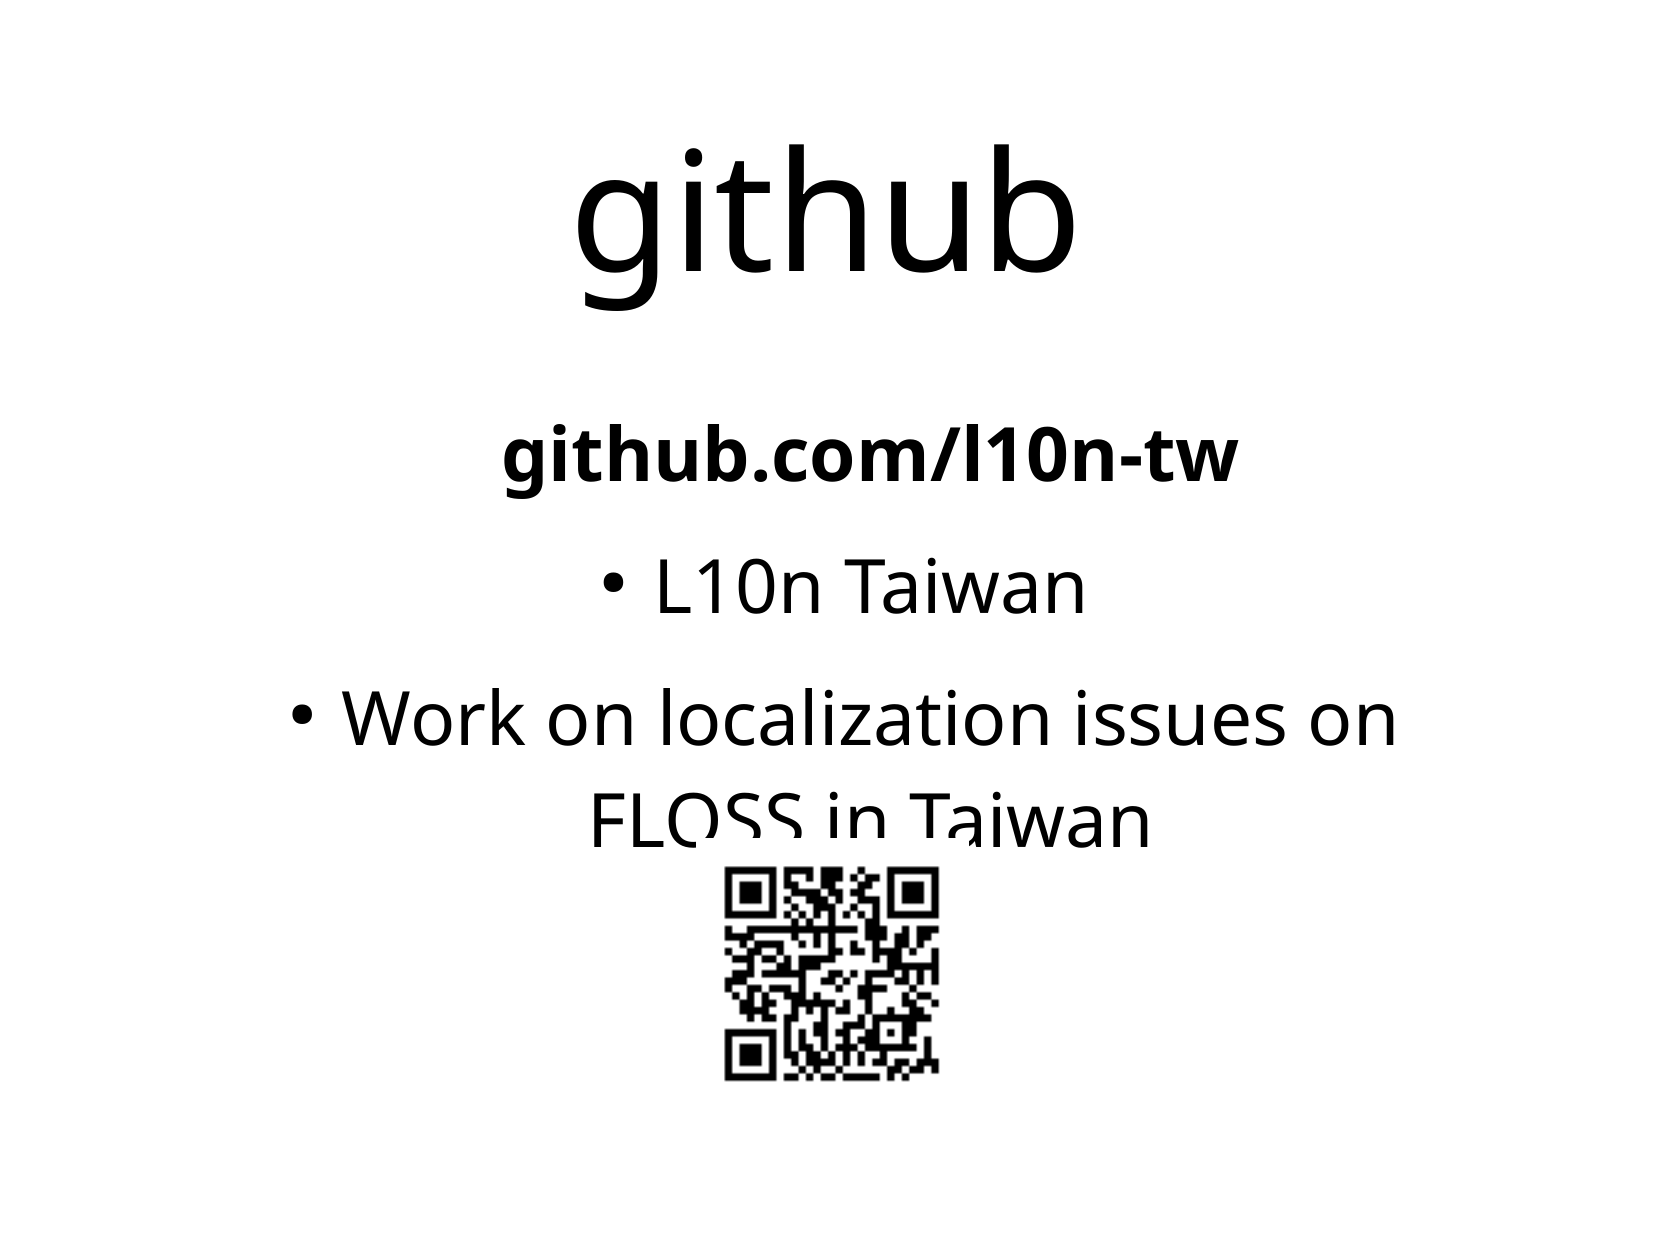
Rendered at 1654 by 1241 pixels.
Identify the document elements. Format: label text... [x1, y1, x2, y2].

list github.com/l10n-tw L10n Taiwan Work on localization issues on FLOSS in Taiwan [242, 401, 1430, 1093]
picture [696, 838, 969, 1111]
title github [82, 59, 1571, 355]
